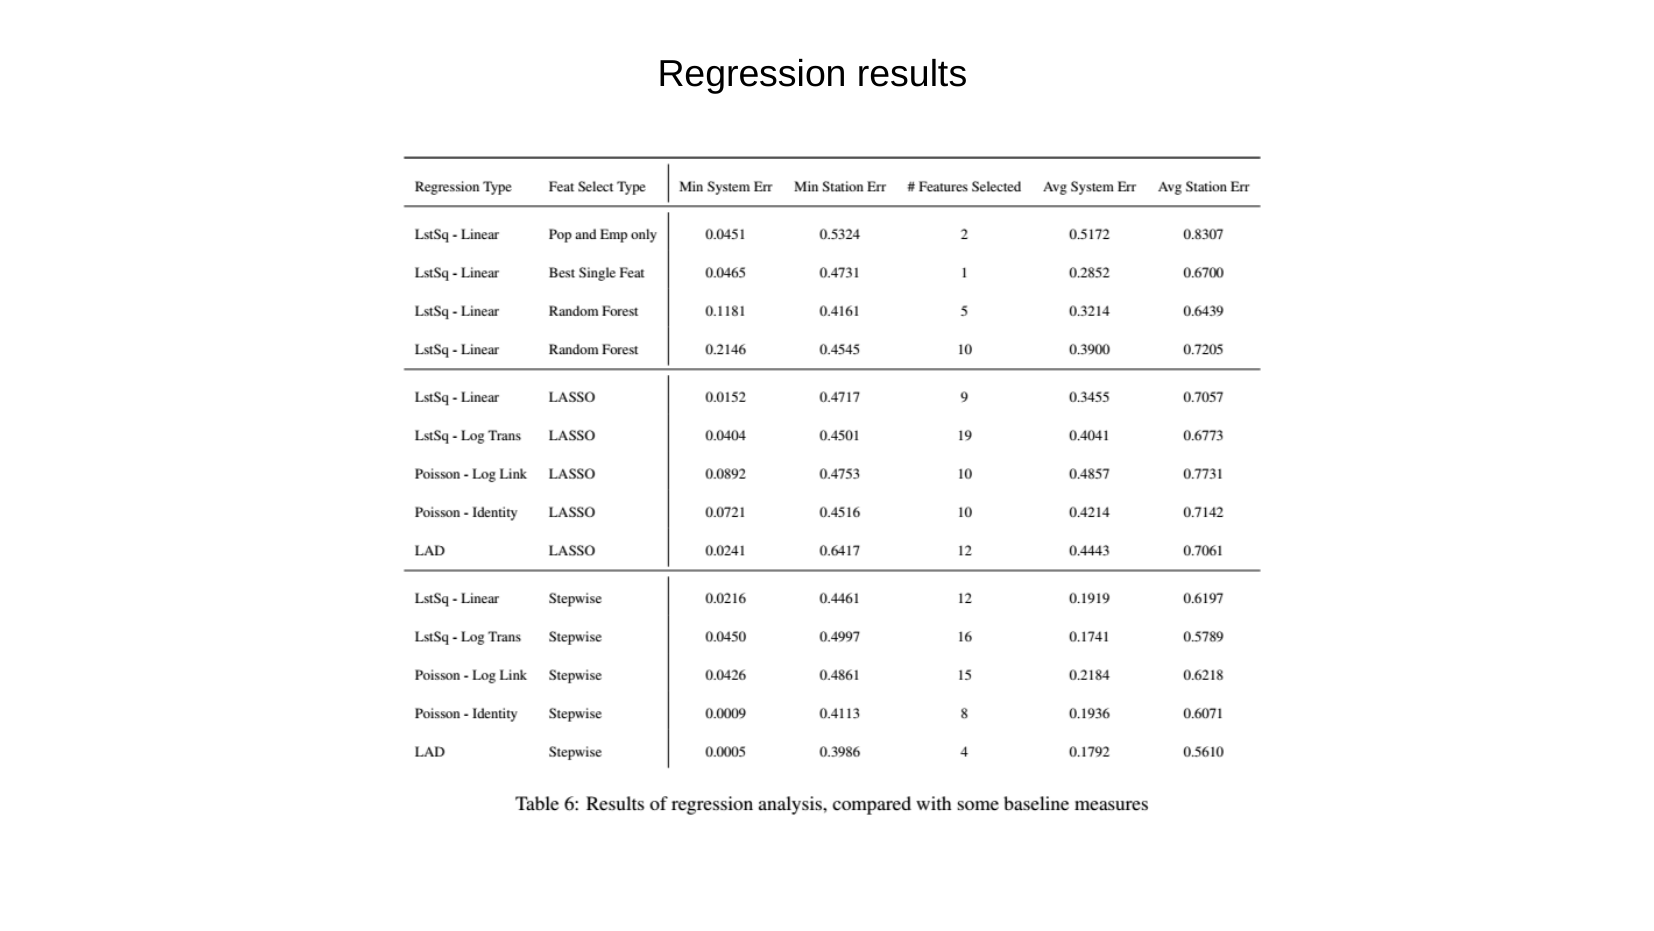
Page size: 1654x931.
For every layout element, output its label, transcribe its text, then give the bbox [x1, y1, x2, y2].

picture [321, 124, 1318, 859]
text_box Regression results [642, 45, 983, 102]
